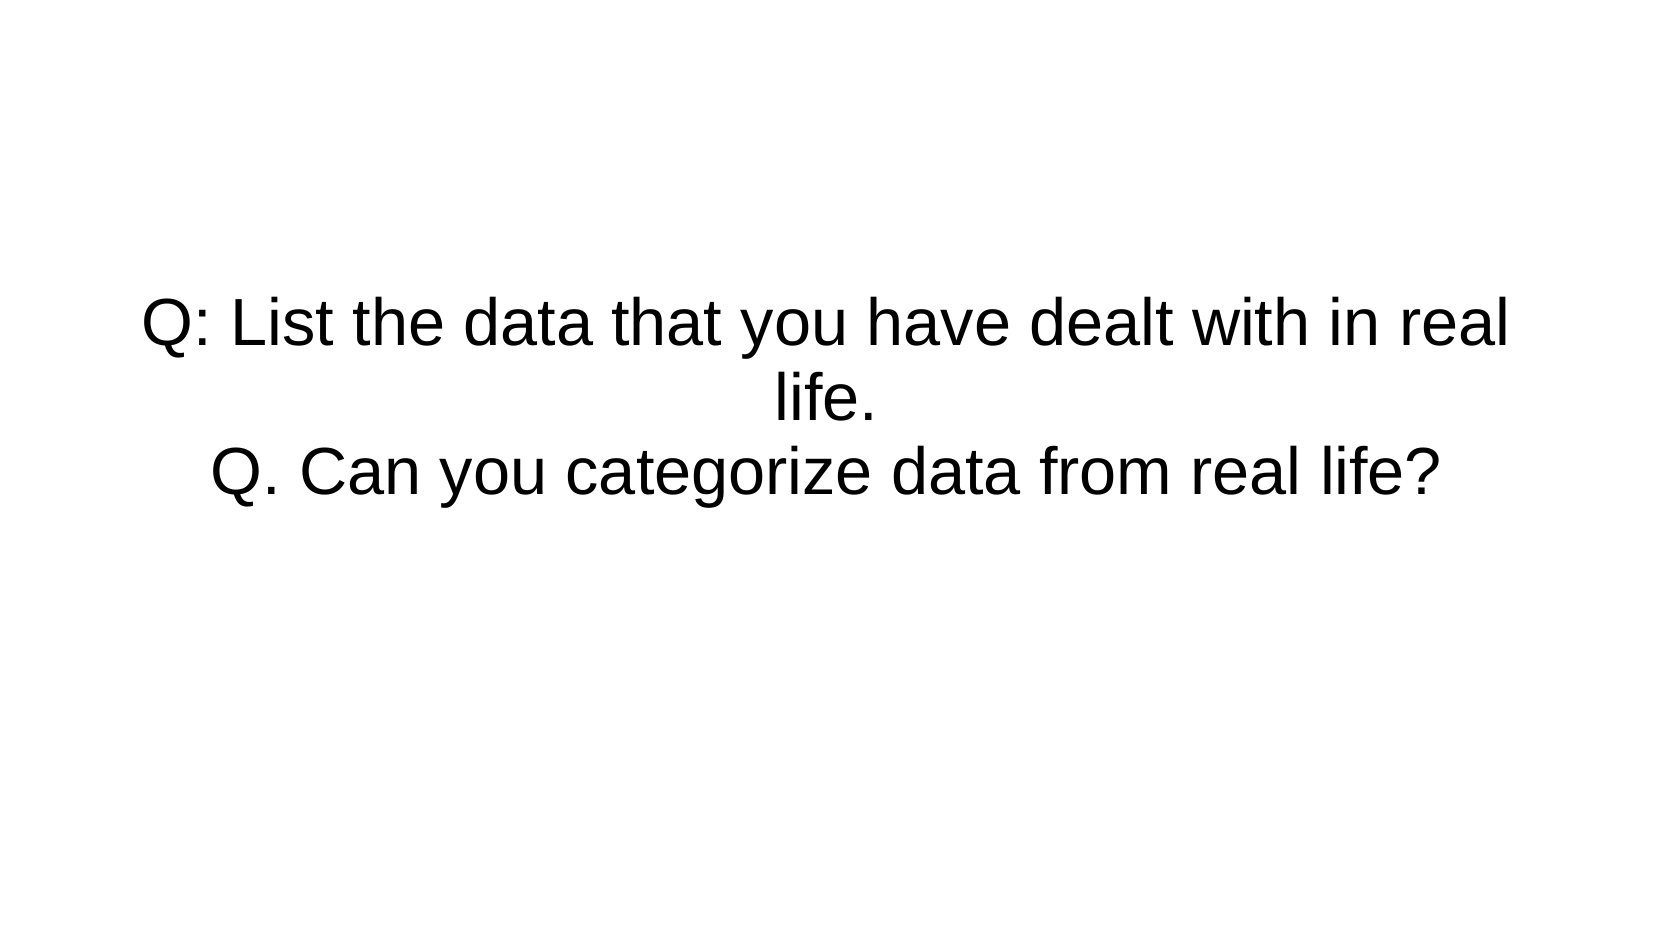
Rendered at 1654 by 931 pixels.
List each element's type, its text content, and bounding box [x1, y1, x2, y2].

subtitle Q: List the data that you have dealt with in real life. Q. Can you categorize data from real life? [82, 37, 1571, 757]
